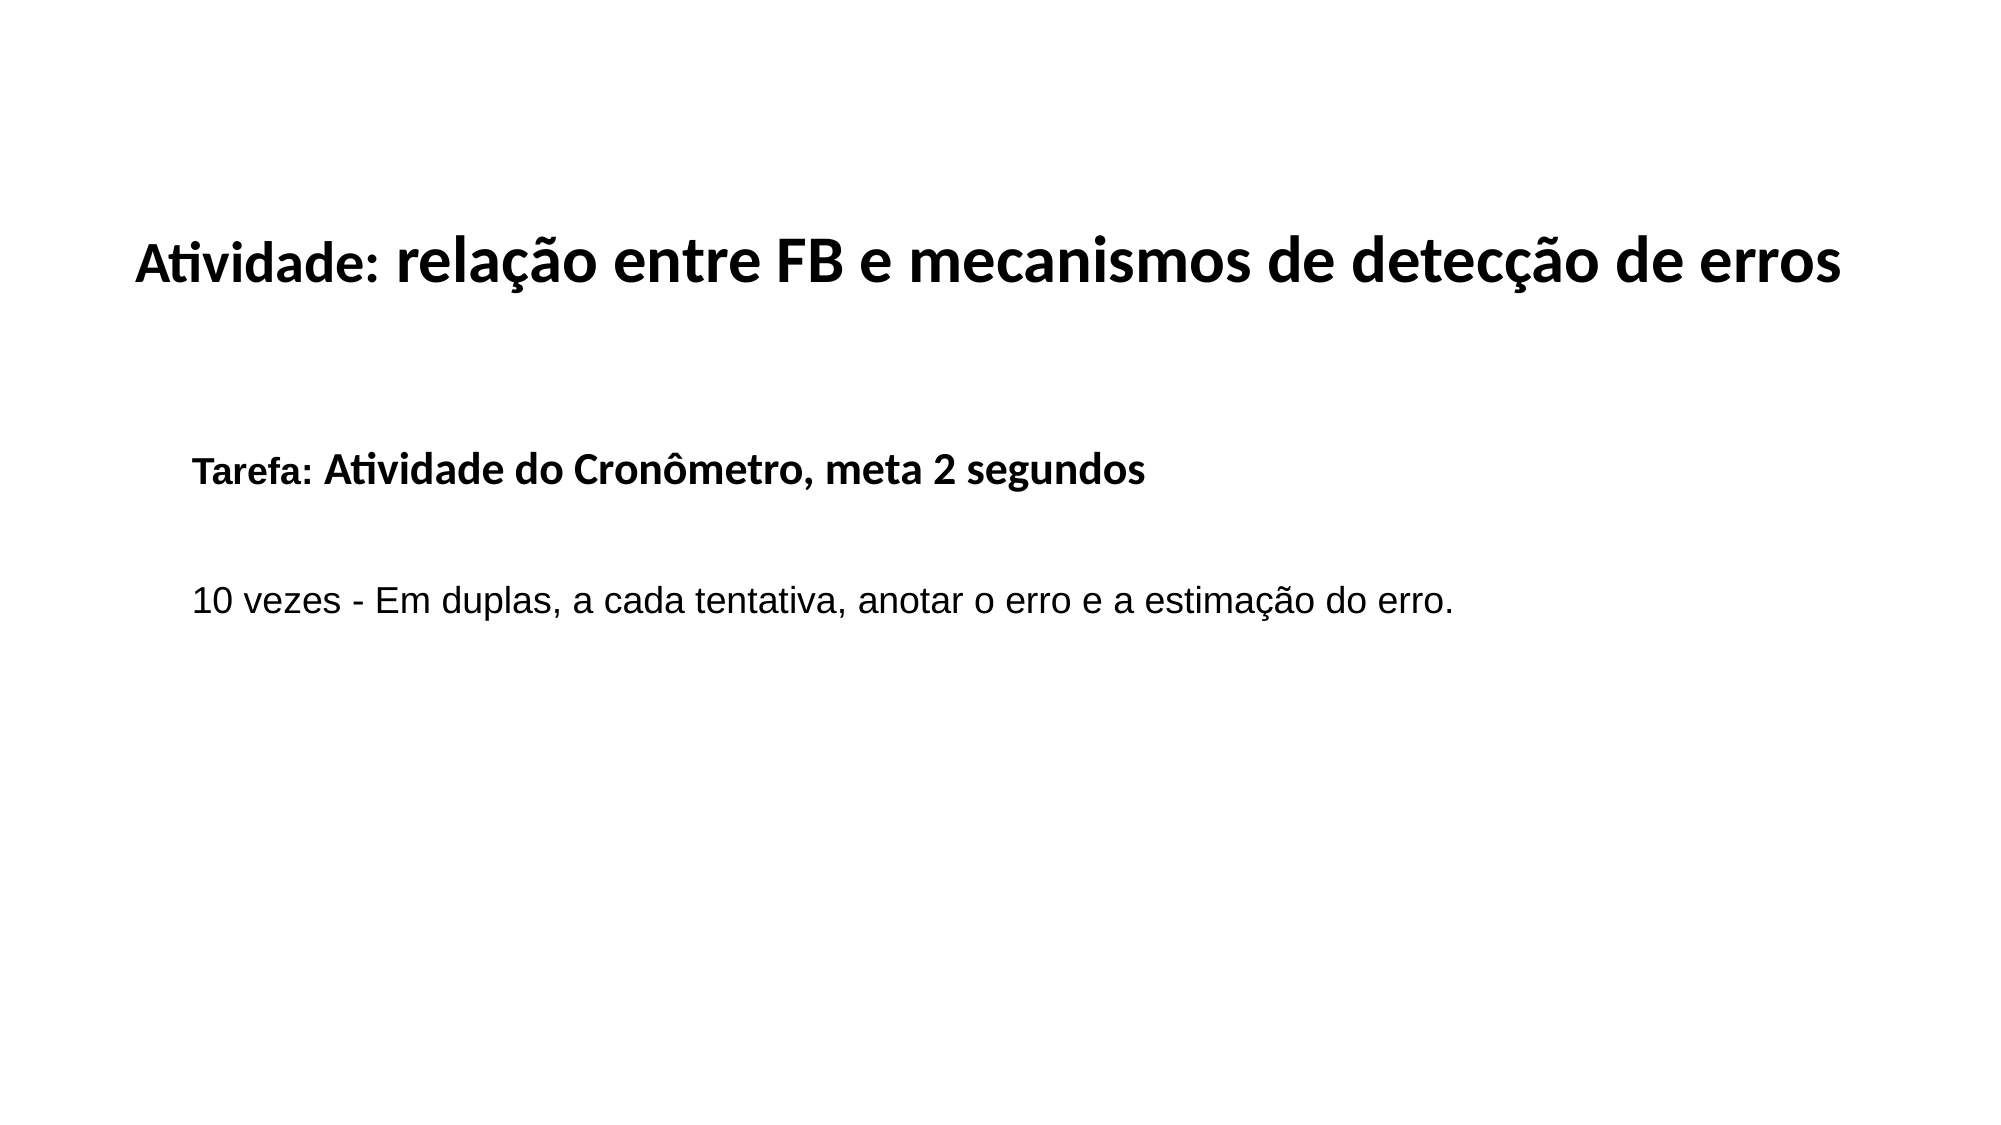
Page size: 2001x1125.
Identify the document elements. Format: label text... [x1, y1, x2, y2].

text_box Tarefa: Atividade do Cronômetro, meta 2 segundos 10 vezes - Em duplas, a cada tentativa, anotar o erro e a estimação do erro. [177, 442, 1890, 768]
title Atividade: relação entre FB e mecanismos de detecção de erros [135, 177, 1861, 355]
